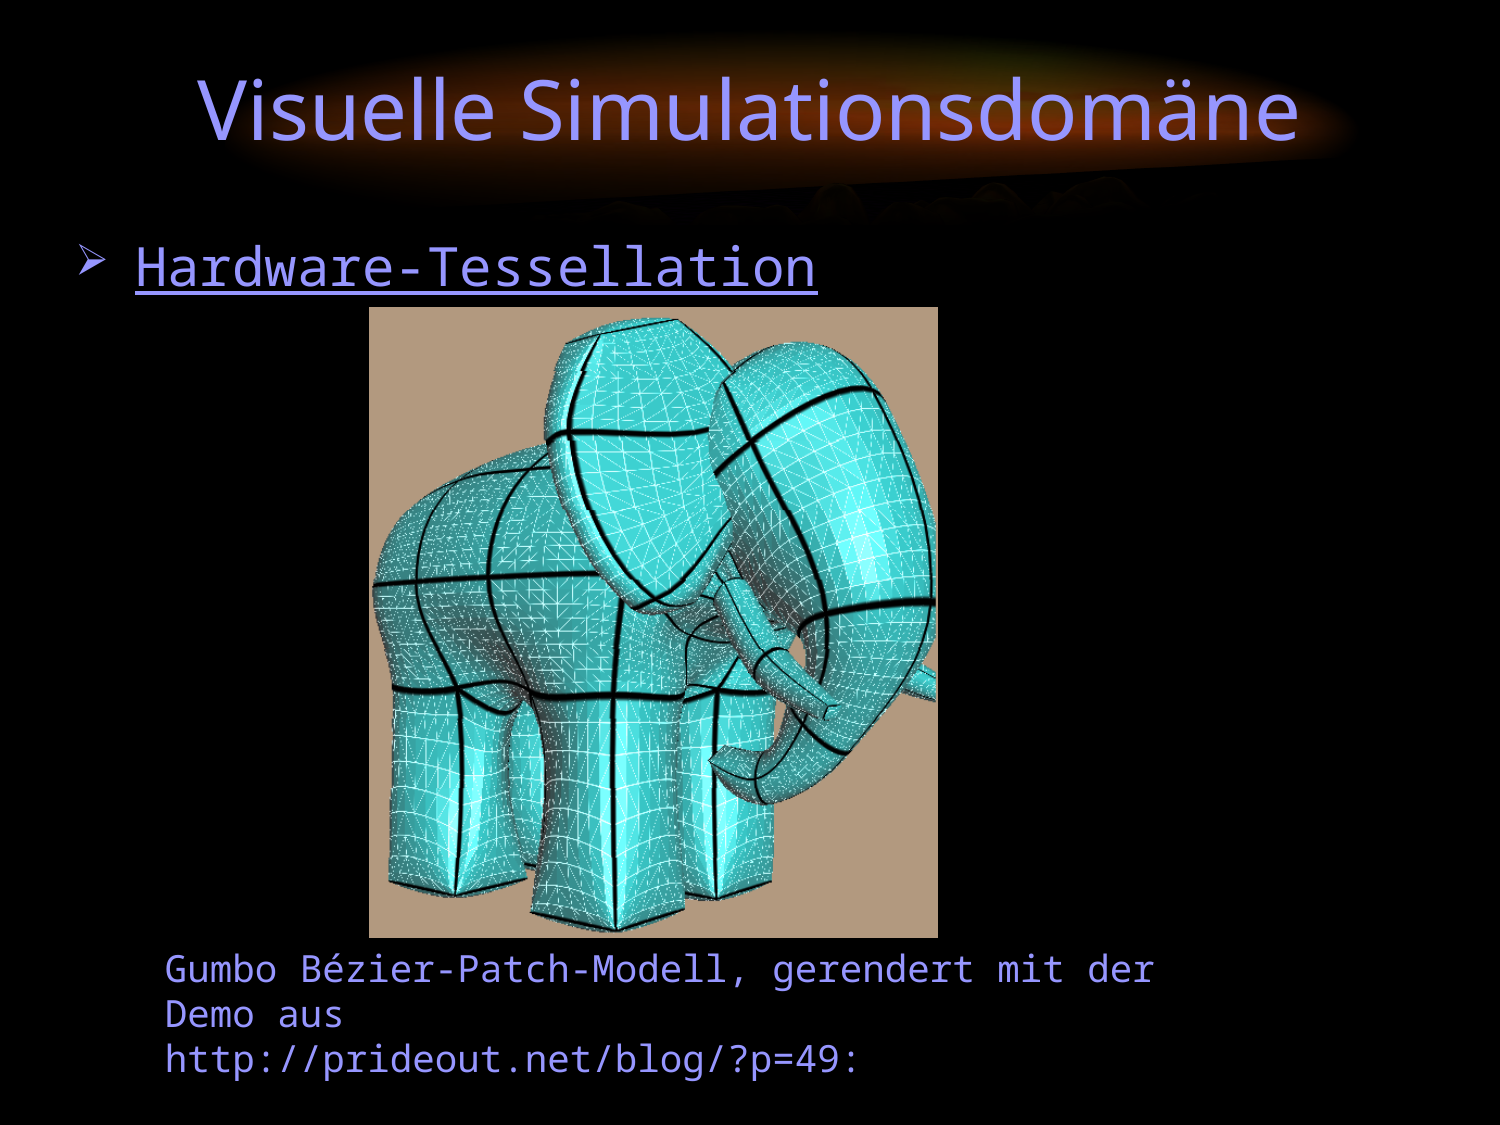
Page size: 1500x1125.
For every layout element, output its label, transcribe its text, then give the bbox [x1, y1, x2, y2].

text_box [112, 0, 1463, 224]
picture [369, 307, 938, 937]
text_box Visuelle Simulationsdomäne [75, 0, 1426, 216]
text_box Hardware-Tessellation [0, 224, 1471, 1088]
text_box Gumbo Bézier-Patch-Modell, gerendert mit der Demo aus http://prideout.net/blog/?p=49: [150, 937, 1238, 1087]
